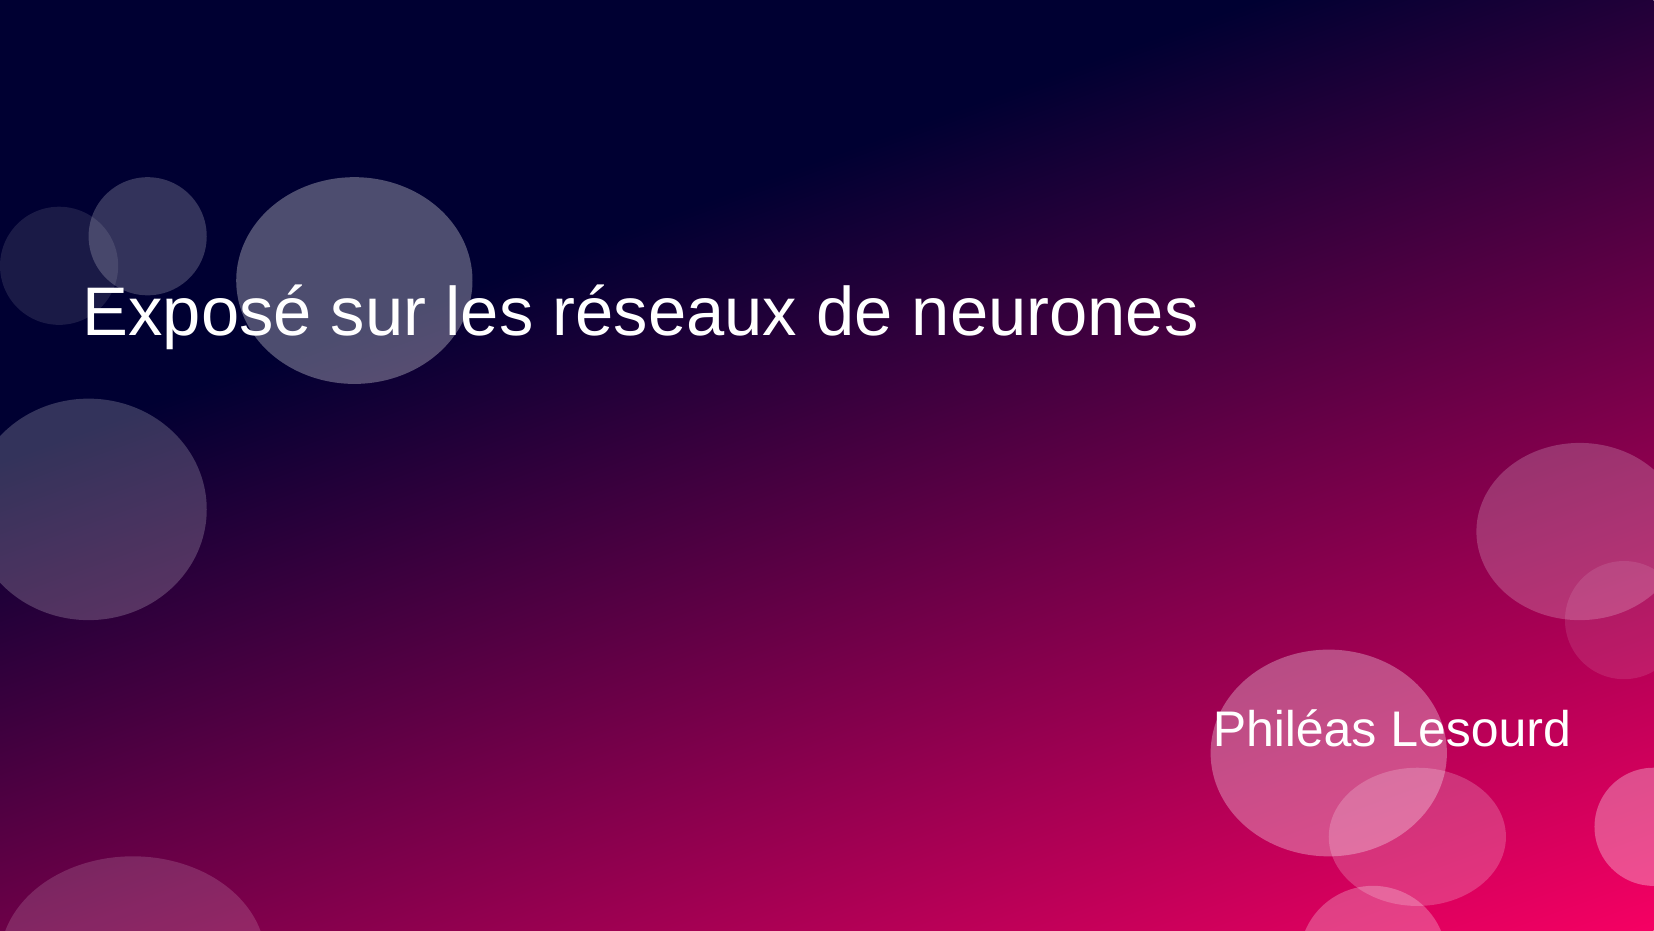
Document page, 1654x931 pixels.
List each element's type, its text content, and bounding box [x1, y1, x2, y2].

title Exposé sur les réseaux de neurones [82, 234, 1571, 390]
subtitle Philéas Lesourd [82, 425, 1571, 758]
